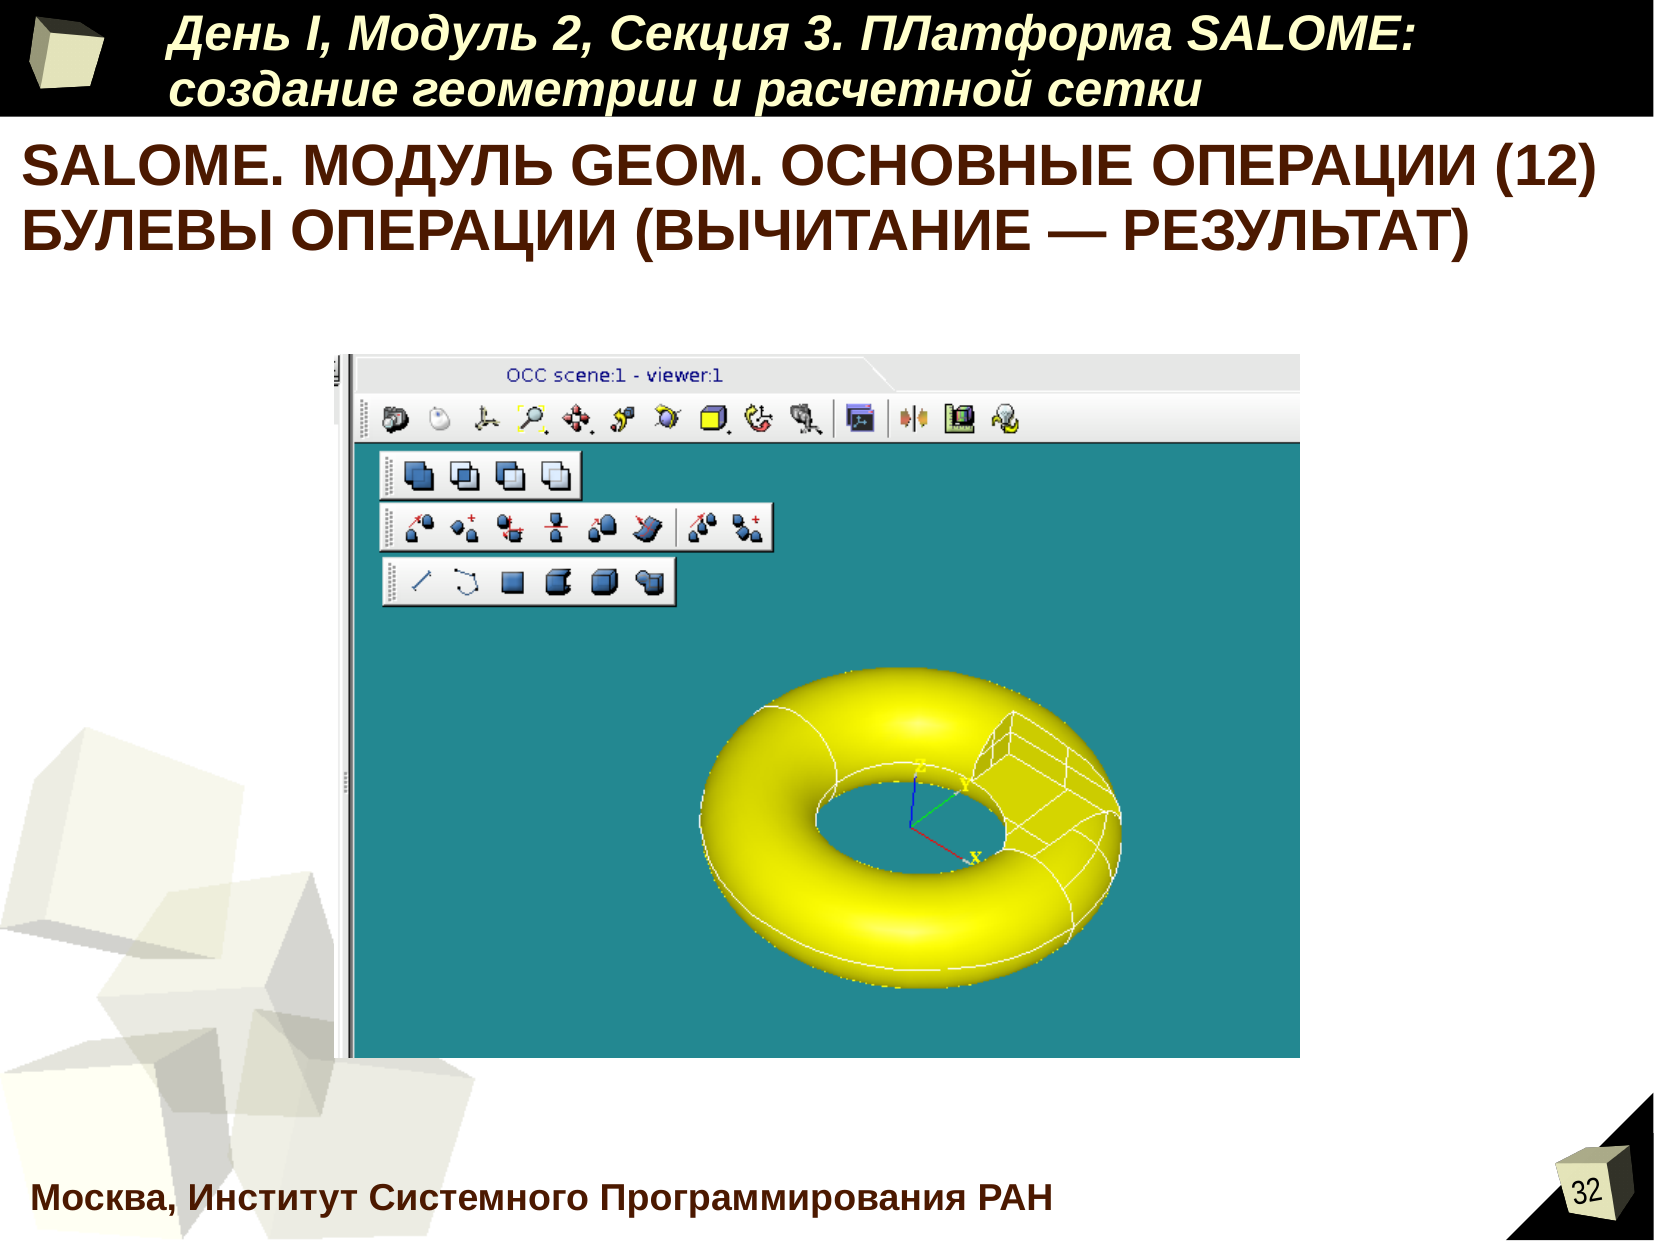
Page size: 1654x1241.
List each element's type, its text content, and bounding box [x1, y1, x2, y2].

picture [0, 354, 1300, 1241]
picture [464, 1193, 472, 1198]
text_box SALOME. МОДУЛЬ GEOM. ОСНОВНЫЕ ОПЕРАЦИИ (12) БУЛЕВЫ ОПЕРАЦИИ (ВЫЧИТАНИЕ — РЕЗУЛЬТАТ) [6, 125, 1654, 270]
